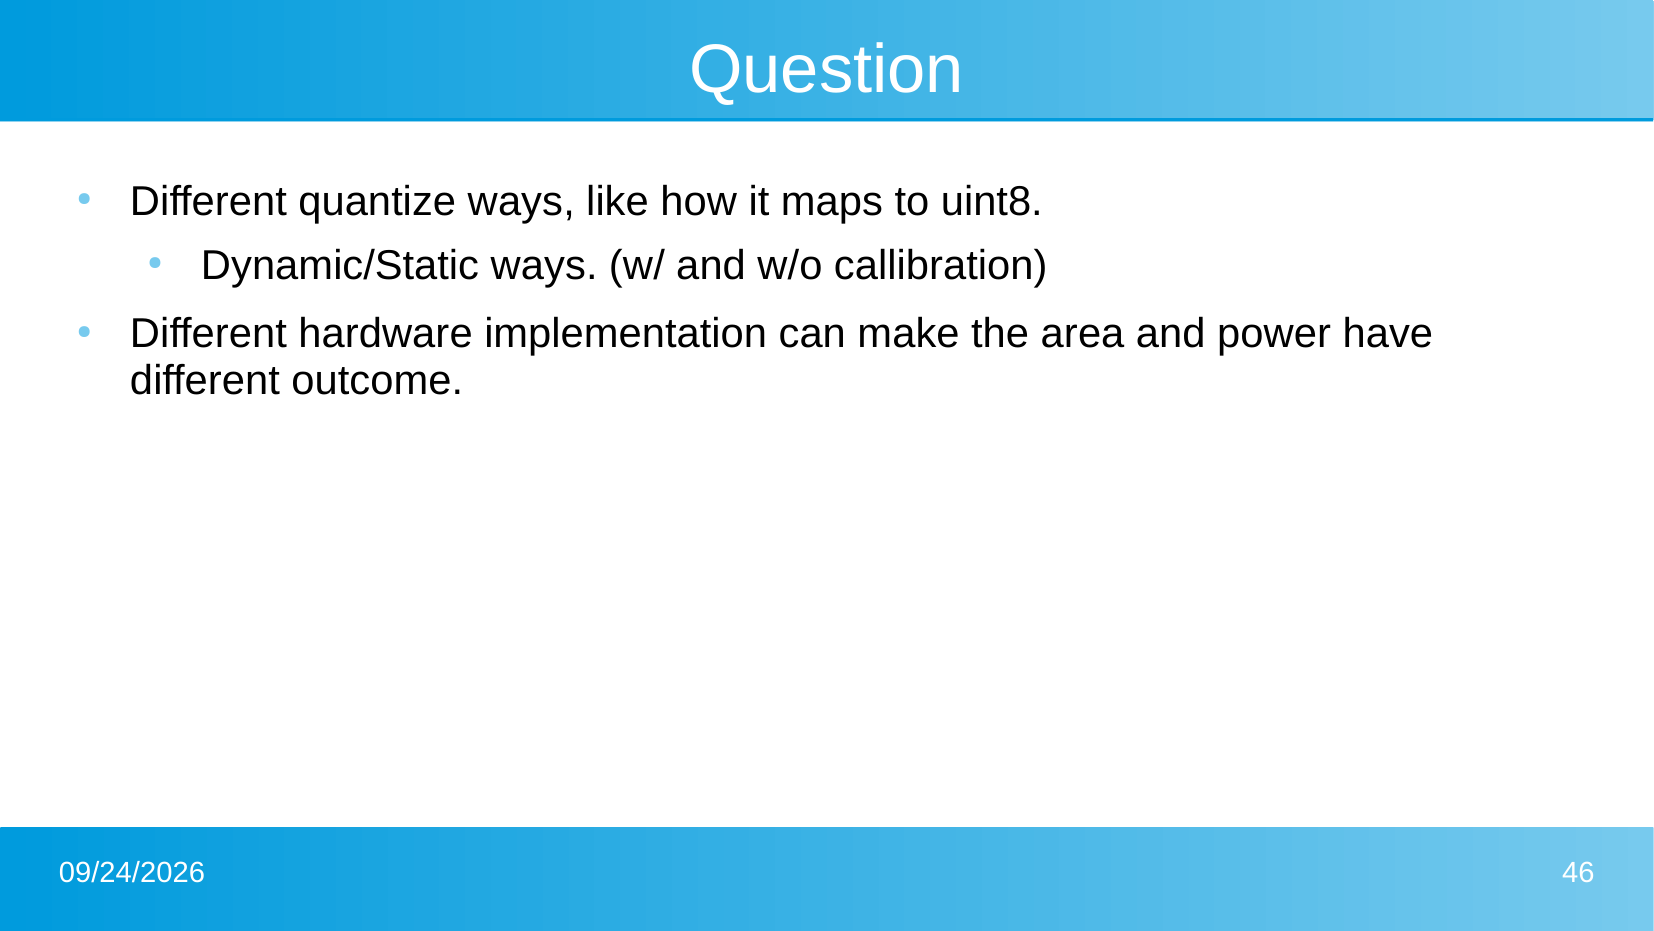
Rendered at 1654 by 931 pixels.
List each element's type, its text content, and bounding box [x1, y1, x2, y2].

title Question [59, 29, 1595, 108]
list Different quantize ways, like how it maps to uint8. Dynamic/Static ways. (w/ and w/o callibration) Different hardware implementation can make the area and power have different outcome. [59, 177, 1595, 768]
